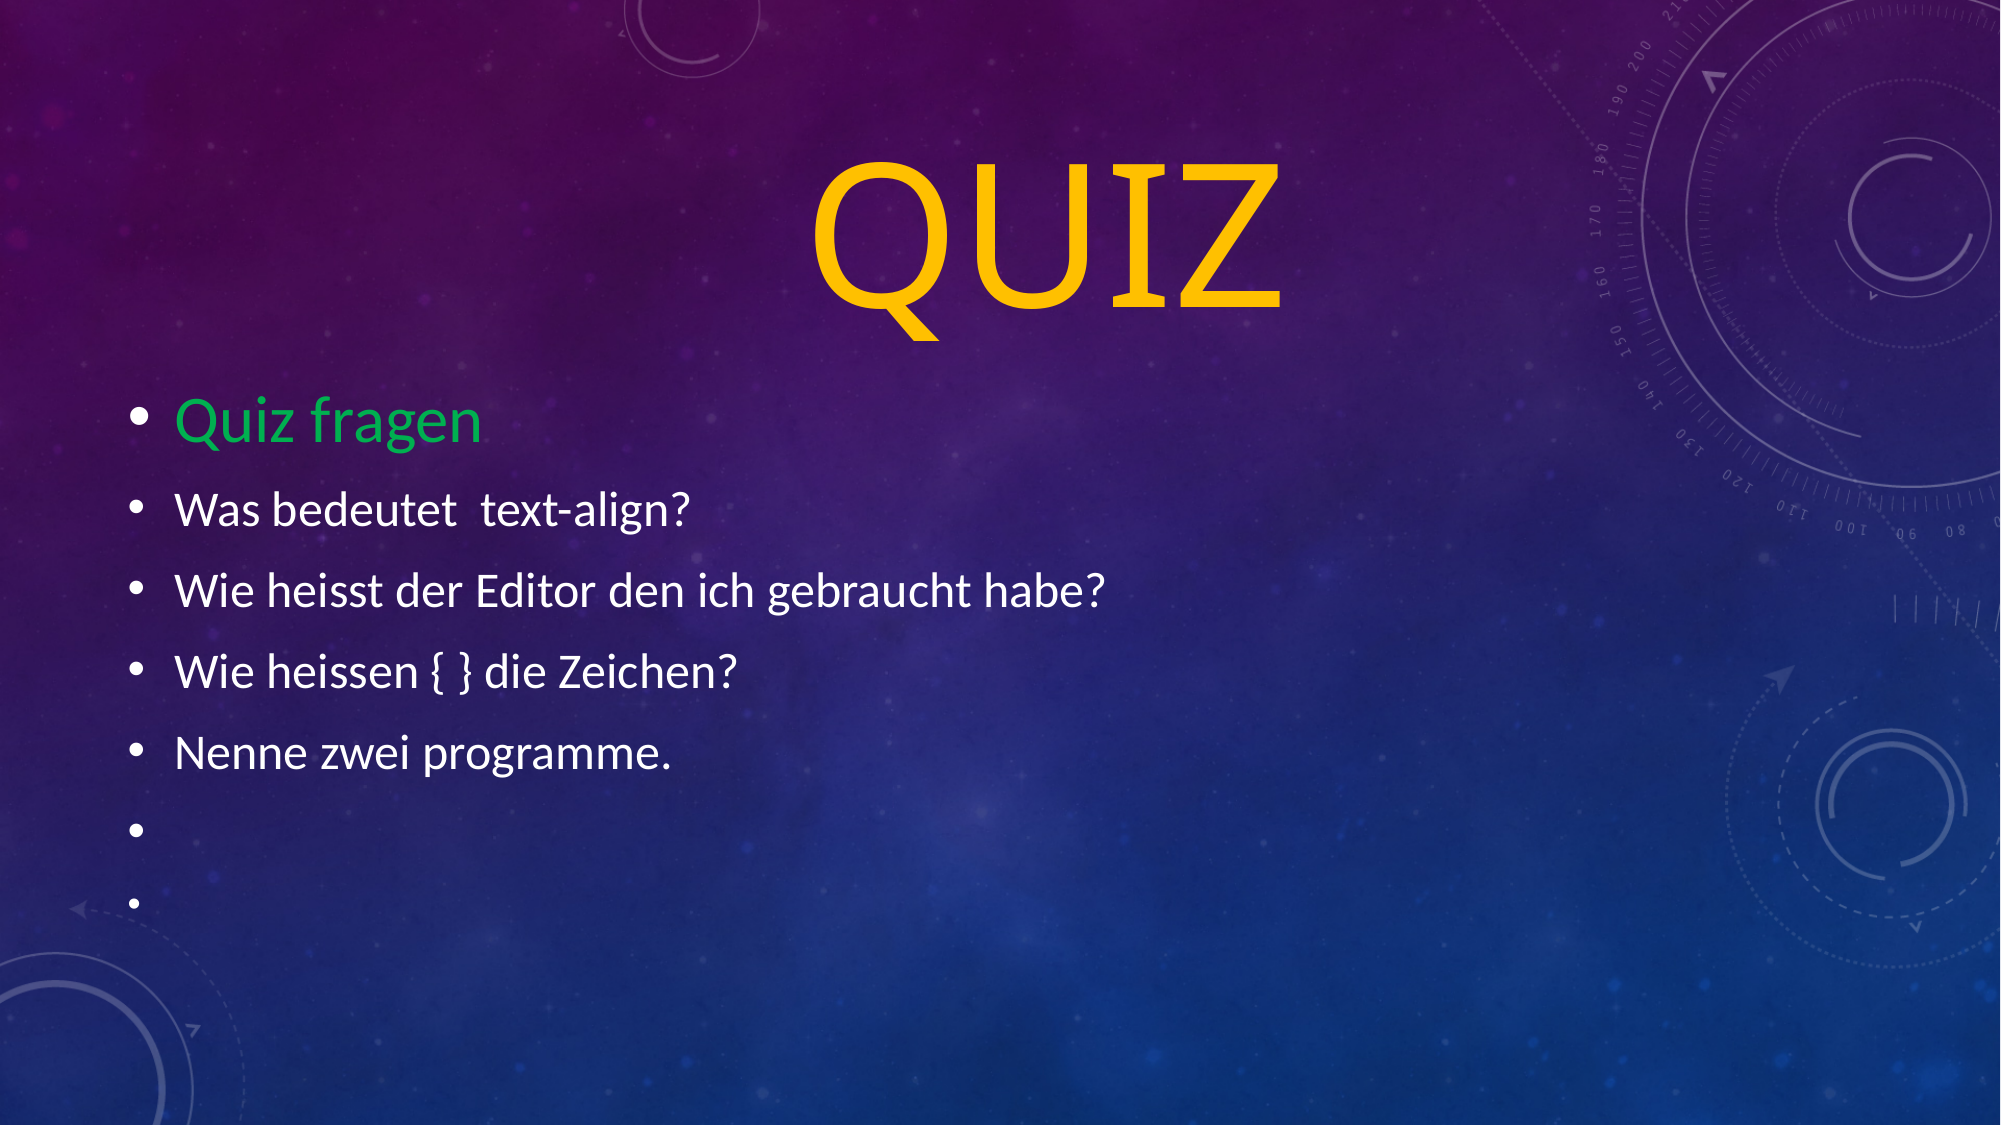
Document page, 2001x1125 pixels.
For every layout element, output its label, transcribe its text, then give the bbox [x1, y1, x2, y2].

list Quiz fragen Was bedeutet text-align? Wie heisst der Editor den ich gebraucht habe? Wie heissen { } die Zeichen? Nenne zwei programme. [112, 351, 1775, 950]
title Quiz [112, 99, 1775, 339]
